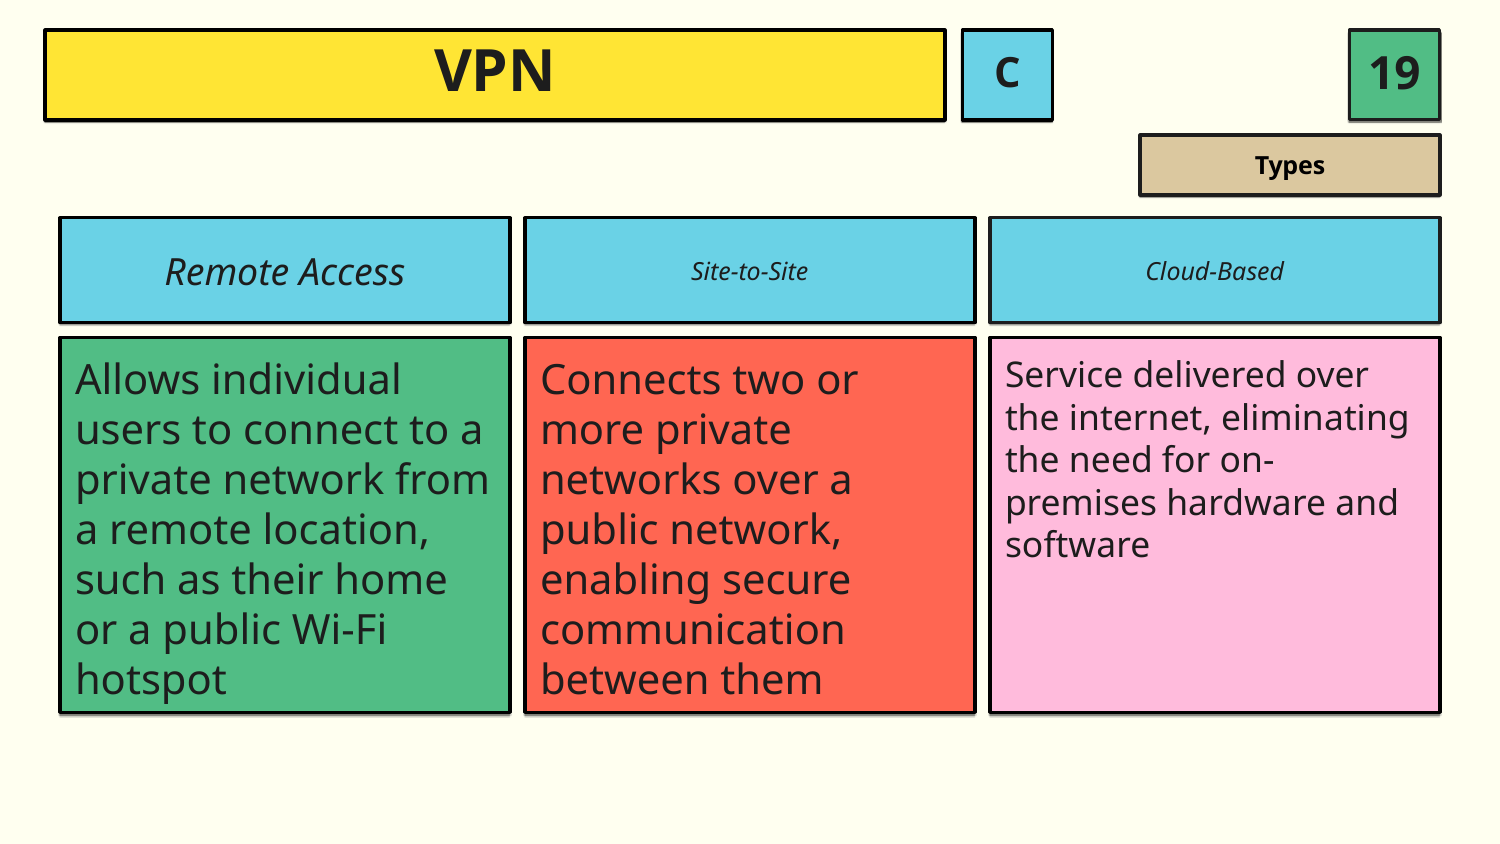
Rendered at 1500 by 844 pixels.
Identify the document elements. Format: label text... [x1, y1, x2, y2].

list Connects two or more private networks over a public network, enabling secure communication between them [525, 337, 975, 713]
title C [962, 30, 1053, 120]
list Allows individual users to connect to a private network from a remote location, such as their home or a public Wi-Fi hotspot [60, 337, 510, 713]
subtitle Site-to-Site [525, 217, 975, 323]
subtitle Cloud-Based [990, 217, 1440, 323]
subtitle Remote Access [60, 217, 510, 323]
title Types [1140, 135, 1440, 195]
title VPN [45, 30, 945, 120]
list Service delivered over the internet, eliminating the need for on-premises hardware and software [990, 337, 1440, 713]
